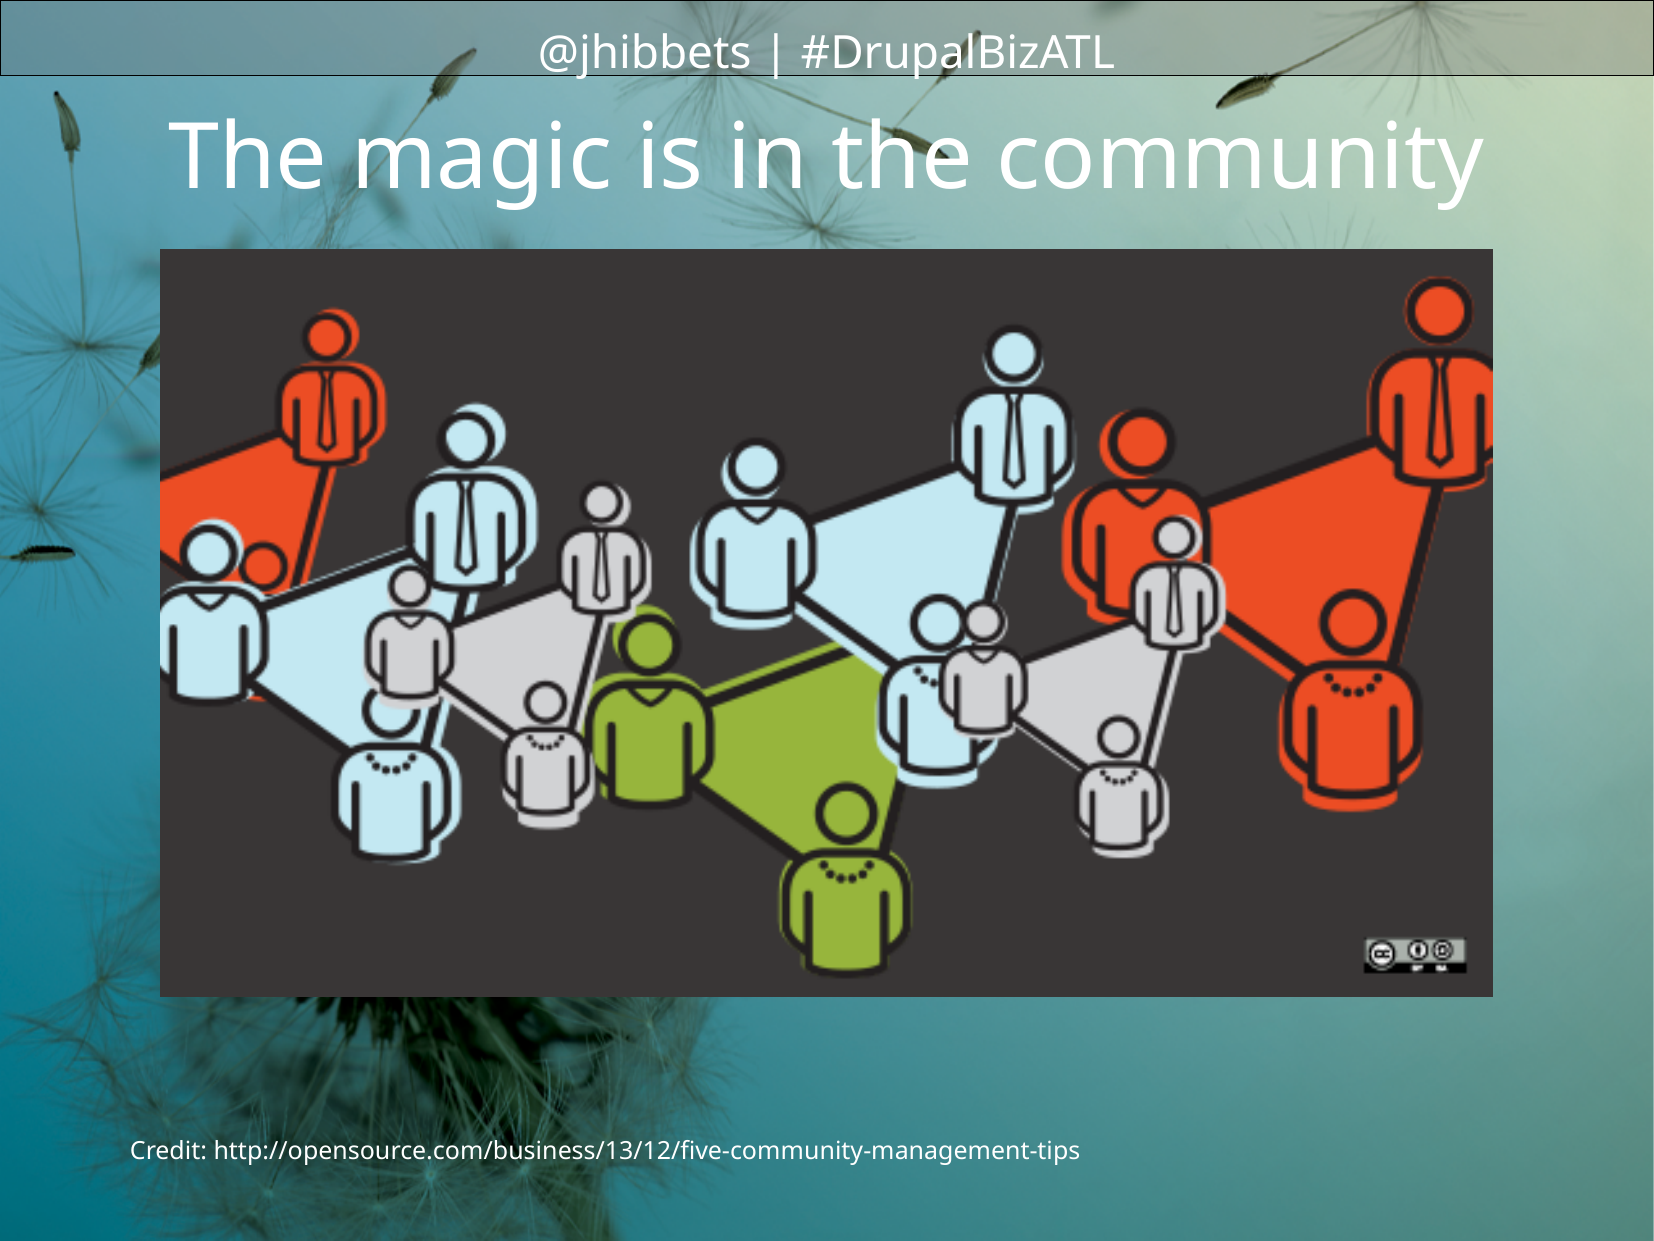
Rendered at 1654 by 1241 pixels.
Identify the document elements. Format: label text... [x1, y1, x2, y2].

title The magic is in the community [82, 49, 1571, 257]
picture [0, 76, 1654, 1241]
text_box Credit: http://opensource.com/business/13/12/five-community-management-tips [115, 1125, 1092, 1168]
